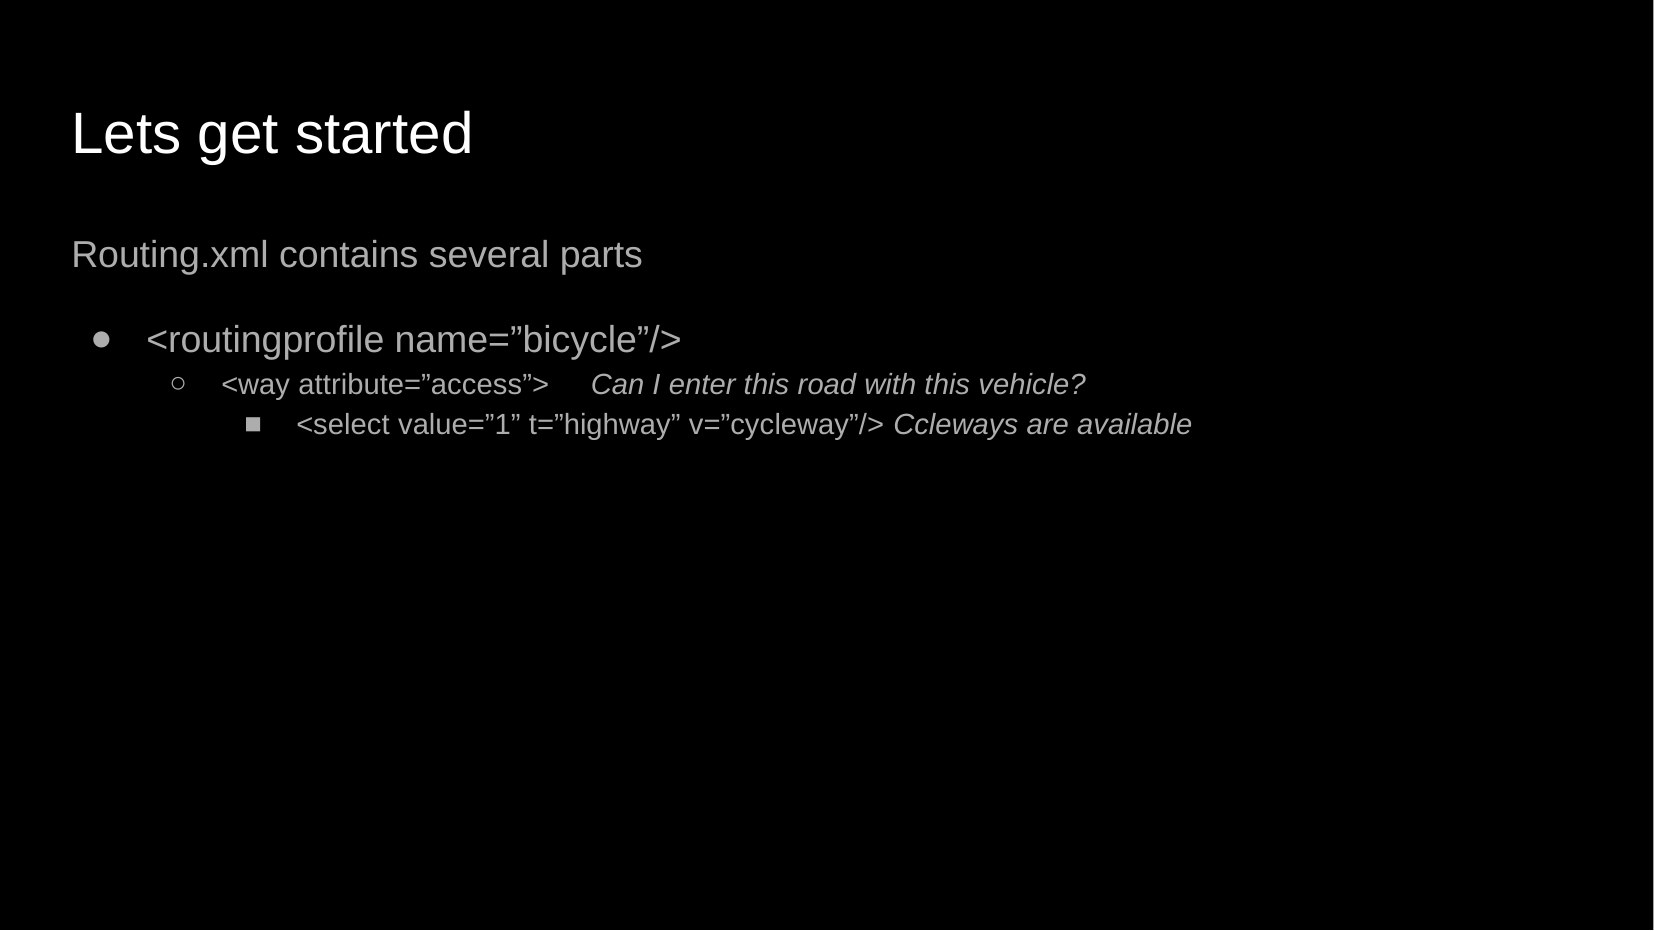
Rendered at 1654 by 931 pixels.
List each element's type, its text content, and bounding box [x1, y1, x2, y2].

list Routing.xml contains several parts <routingprofile name=”bicycle”/> <way attribute=”access”> Can I enter this road with this vehicle? <select value=”1” t=”highway” v=”cycleway”/> Ccleways are available [56, 208, 1598, 827]
title Lets get started [56, 80, 1598, 184]
